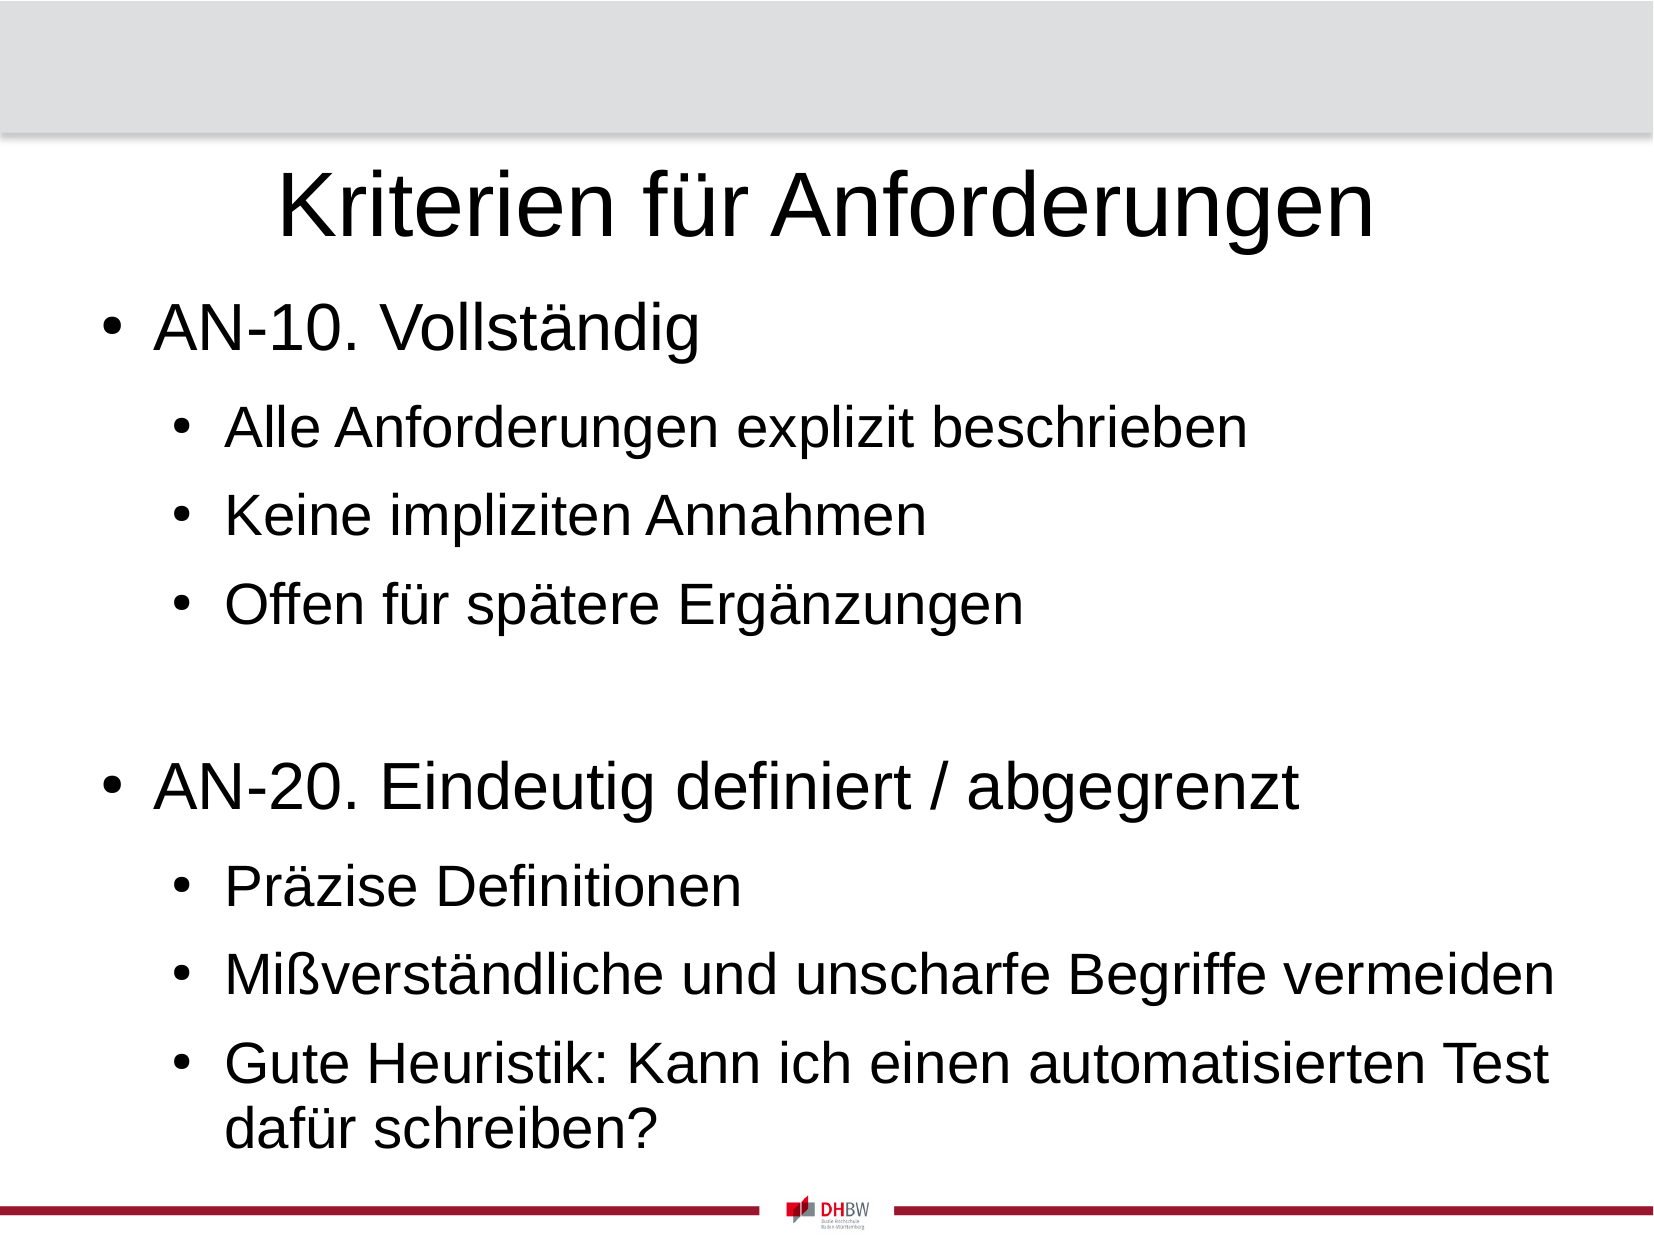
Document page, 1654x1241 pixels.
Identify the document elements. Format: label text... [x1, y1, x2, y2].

title Kriterien für Anforderungen [82, 147, 1571, 257]
list AN-10. Vollständig Alle Anforderungen explizit beschrieben Keine impliziten Annahmen Offen für spätere Ergänzungen AN-20. Eindeutig definiert / abgegrenzt Präzise Definitionen Mißverständliche und unscharfe Begriffe vermeiden Gute Heuristik: Kann ich einen automatisierten Test dafür schreiben? [82, 290, 1571, 1159]
picture [0, 1, 1654, 1237]
